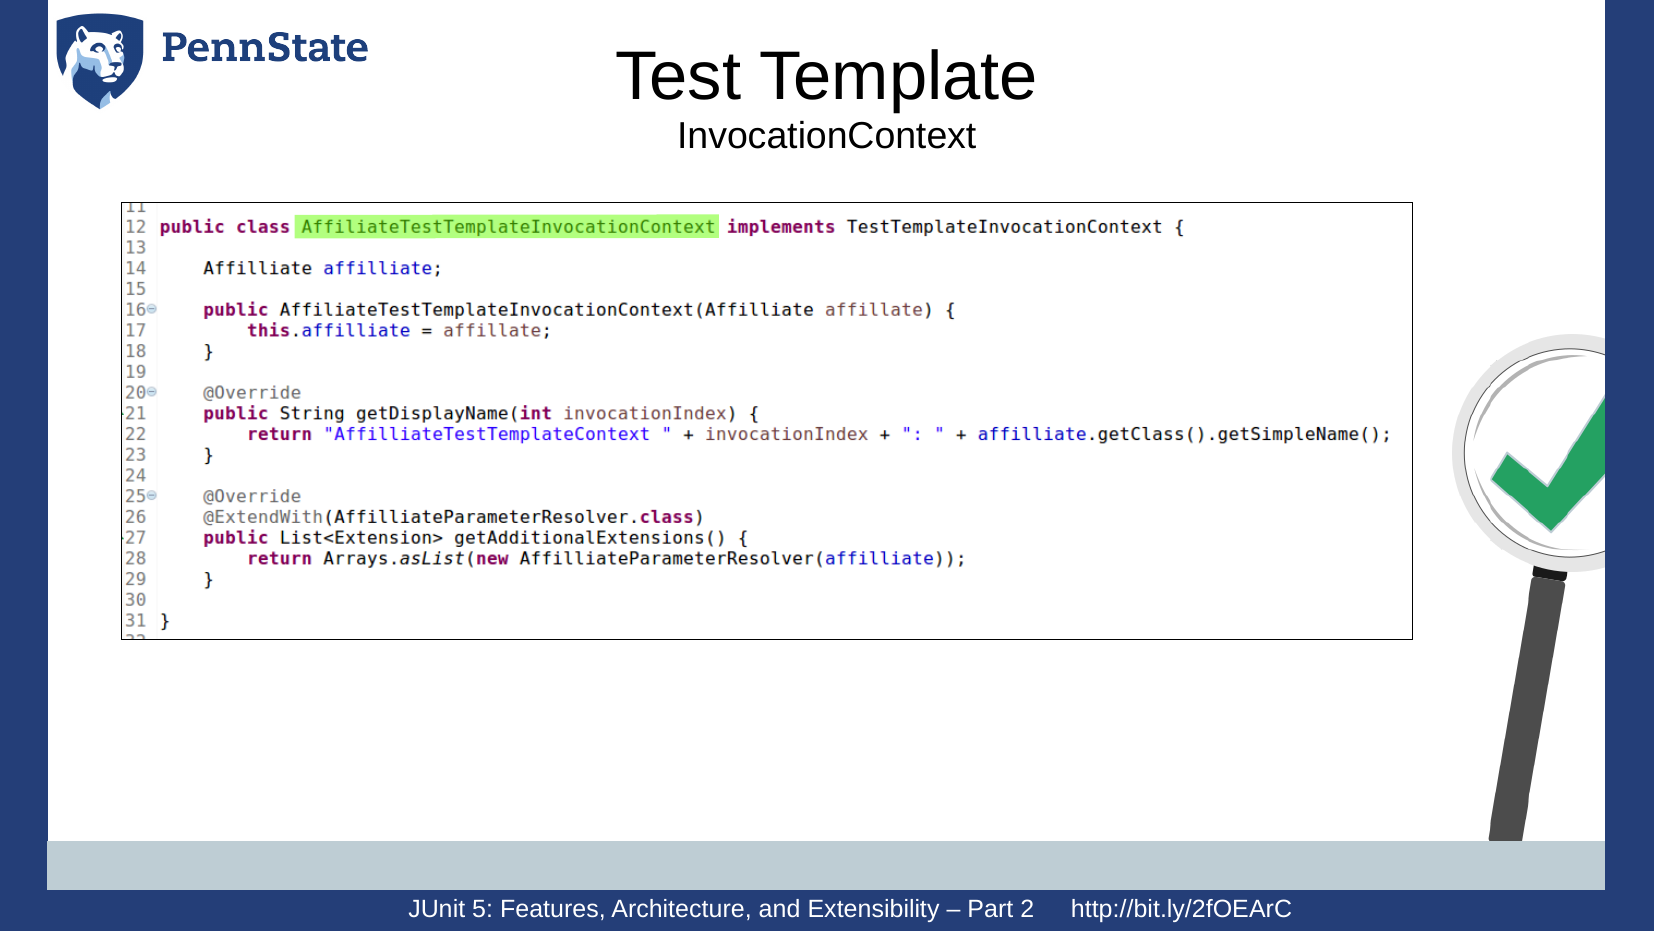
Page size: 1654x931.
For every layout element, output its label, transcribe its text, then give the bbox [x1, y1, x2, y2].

picture [1452, 334, 1605, 841]
title Test Template InvocationContext [61, 19, 1592, 175]
text_box [294, 214, 719, 239]
picture [121, 202, 1413, 640]
picture [48, 0, 411, 152]
